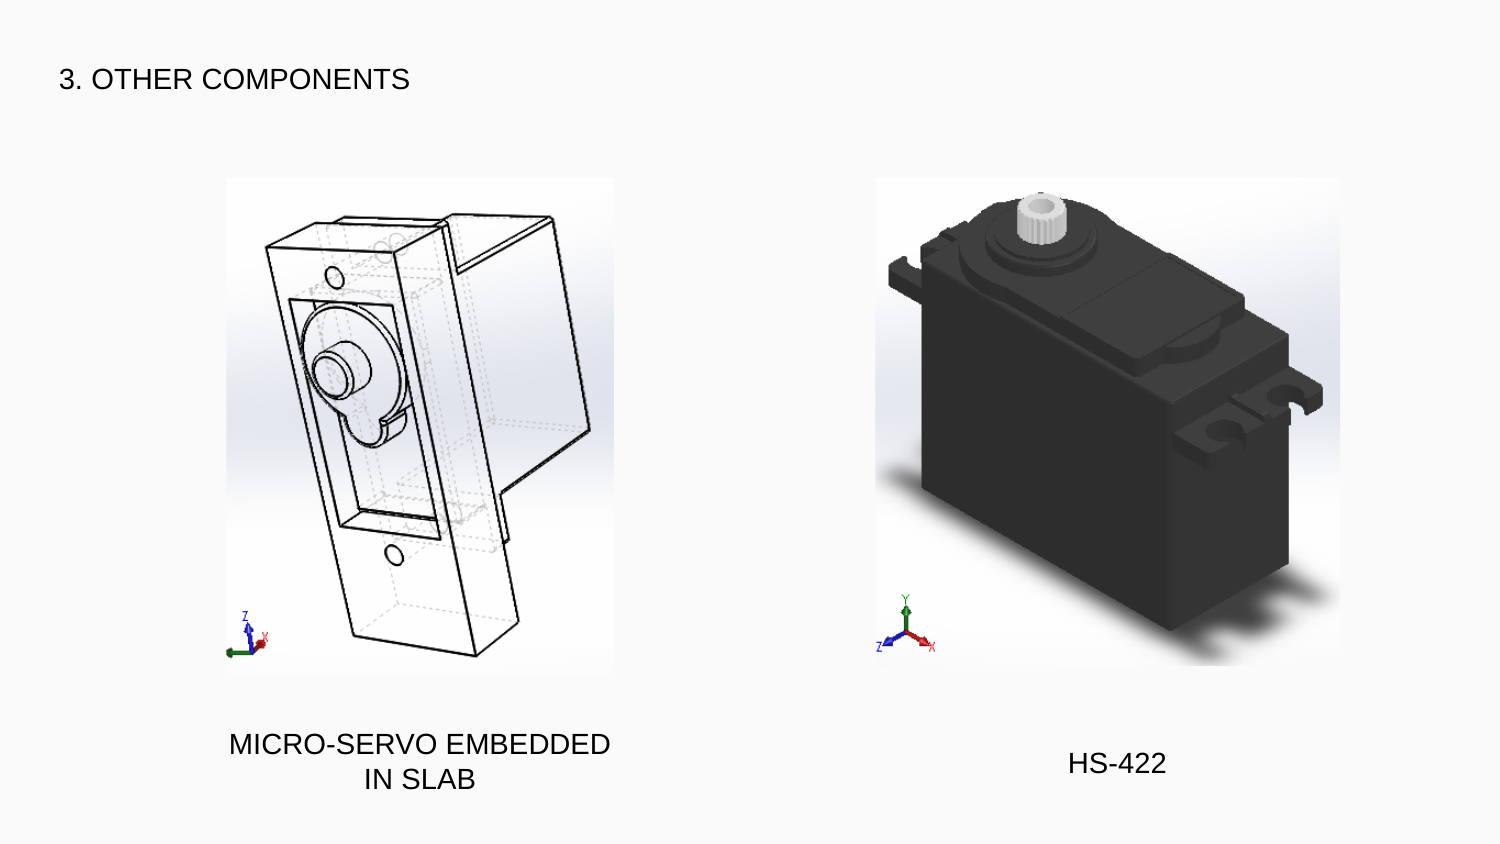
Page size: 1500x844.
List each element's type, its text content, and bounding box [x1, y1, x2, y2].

text_box HS-422 [884, 729, 1351, 790]
text_box 3. OTHER COMPONENTS [43, 45, 520, 130]
text_box MICRO-SERVO EMBEDDED IN SLAB [213, 710, 627, 779]
picture [875, 178, 1341, 666]
picture [226, 178, 614, 676]
